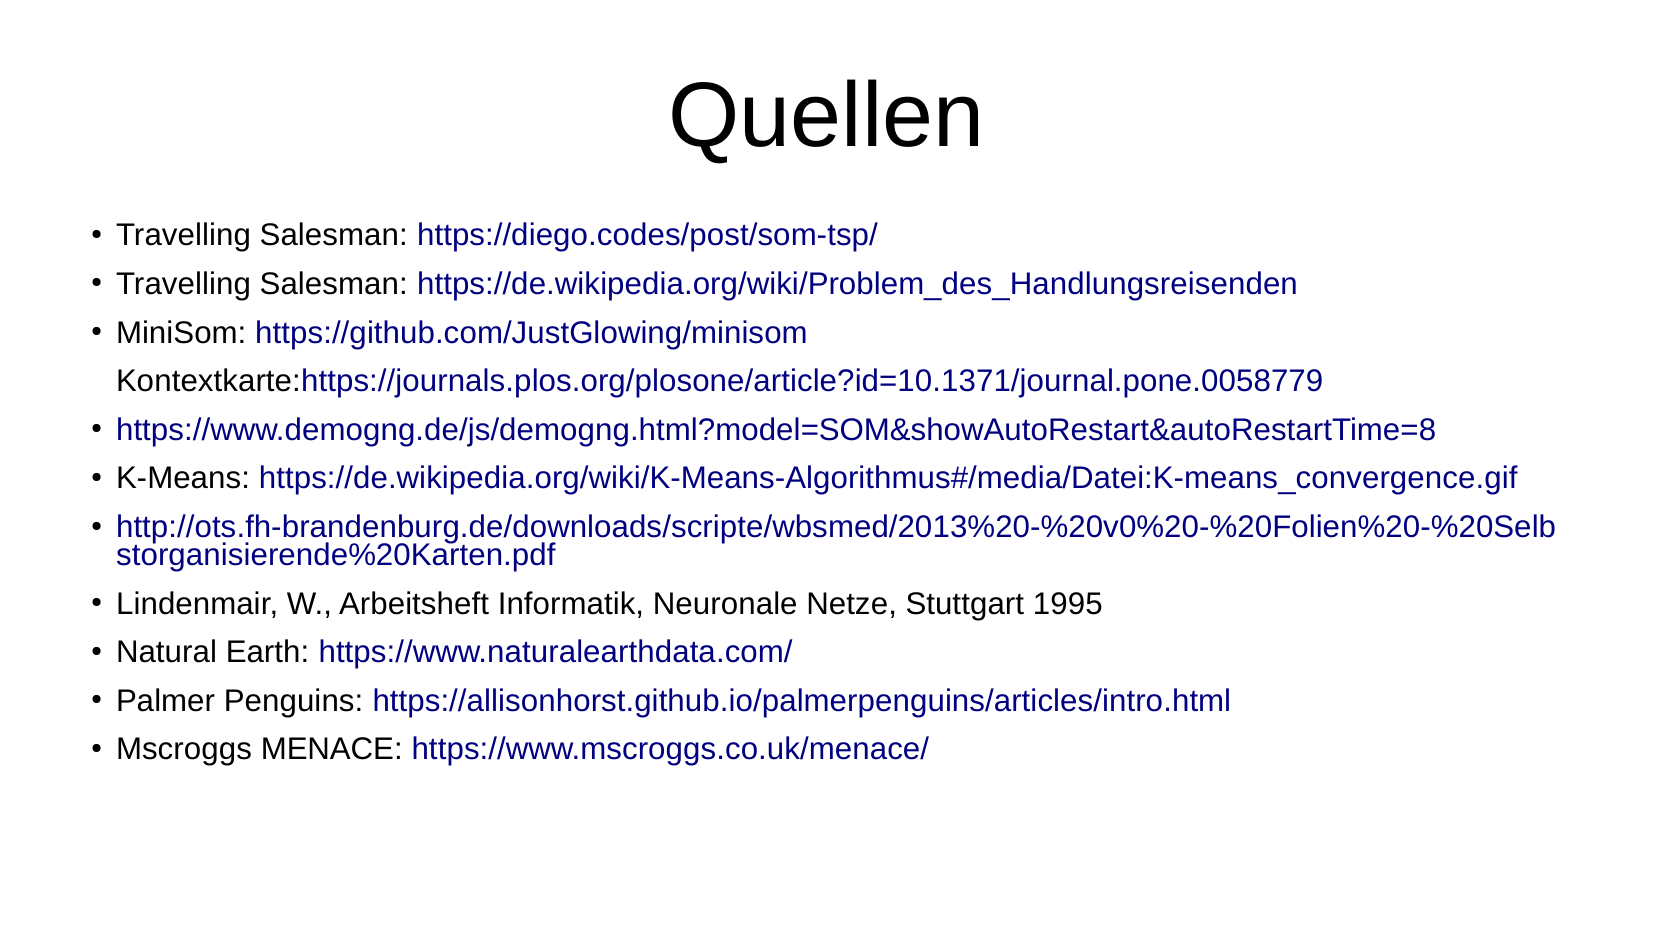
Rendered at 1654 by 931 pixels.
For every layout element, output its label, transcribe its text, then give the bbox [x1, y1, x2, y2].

title Quellen [82, 37, 1571, 193]
list Travelling Salesman: https://diego.codes/post/som-tsp/ Travelling Salesman: https://de.wikipedia.org/wiki/Problem_des_Handlungsreisenden MiniSom: https://github.com/JustGlowing/minisom Kontextkarte:https://journals.plos.org/plosone/article?id=10.1371/journal.pone.0058779 https://www.demogng.de/js/demogng.html?model=SOM&showAutoRestart&autoRestartTime=8 K-Means: https://de.wikipedia.org/wiki/K-Means-Algorithmus#/media/Datei:K-means_convergence.gif http://ots.fh-brandenburg.de/downloads/scripte/wbsmed/2013%20-%20v0%20-%20Folien%20-%20Selbstorganisierende%20Karten.pdf Lindenmair, W., Arbeitsheft Informatik, Neuronale Netze, Stuttgart 1995 Natural Earth: https://www.naturalearthdata.com/ Palmer Penguins: https://allisonhorst.github.io/palmerpenguins/articles/intro.html Mscroggs MENACE: https://www.mscroggs.co.uk/menace/ [82, 217, 1571, 758]
